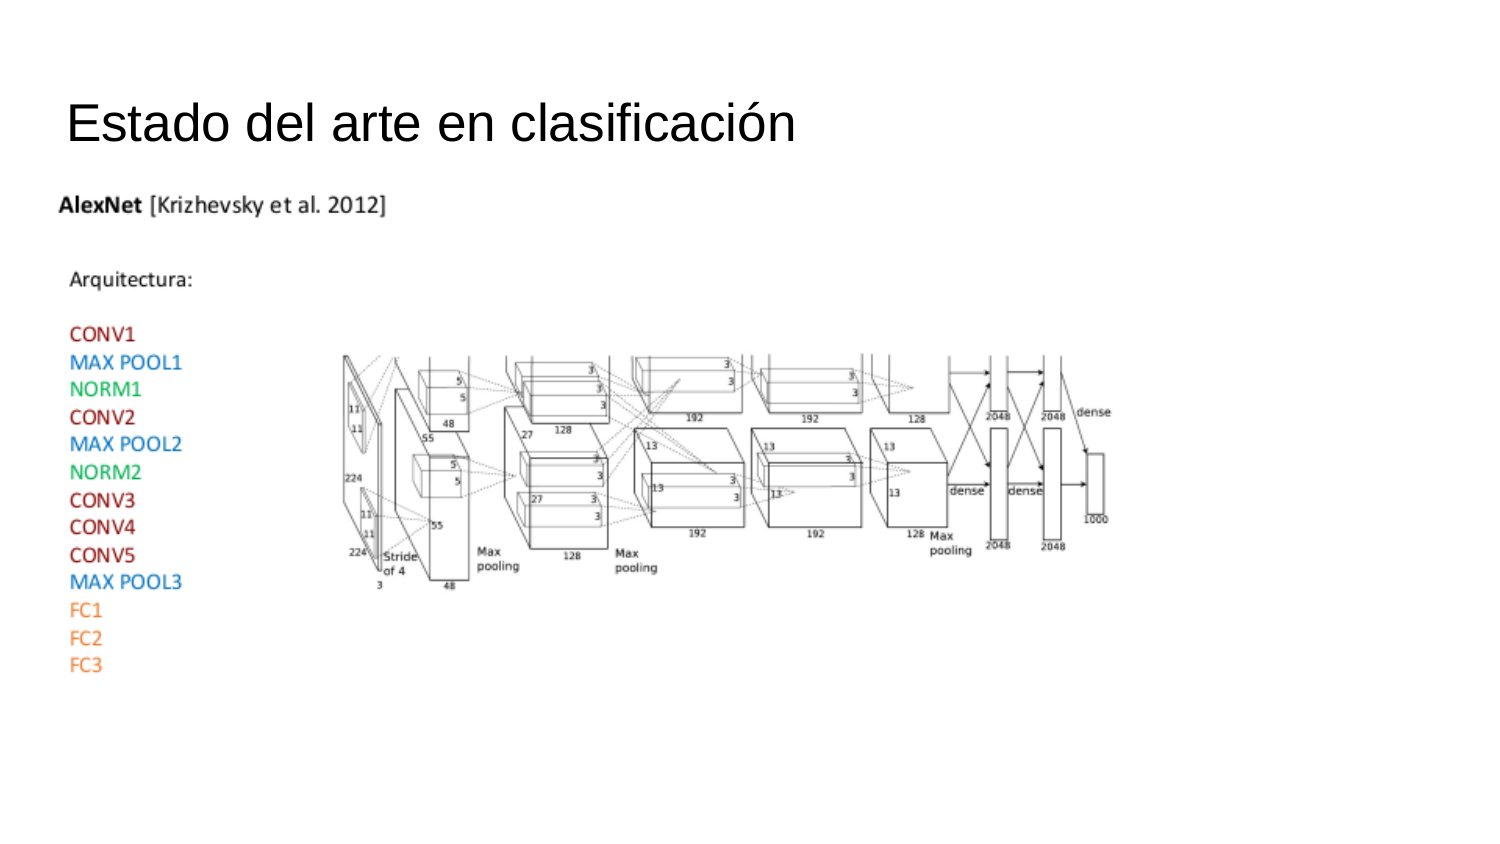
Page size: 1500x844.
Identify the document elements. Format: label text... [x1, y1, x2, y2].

title Estado del arte en clasificación [51, 72, 1449, 167]
picture [51, 188, 1134, 710]
